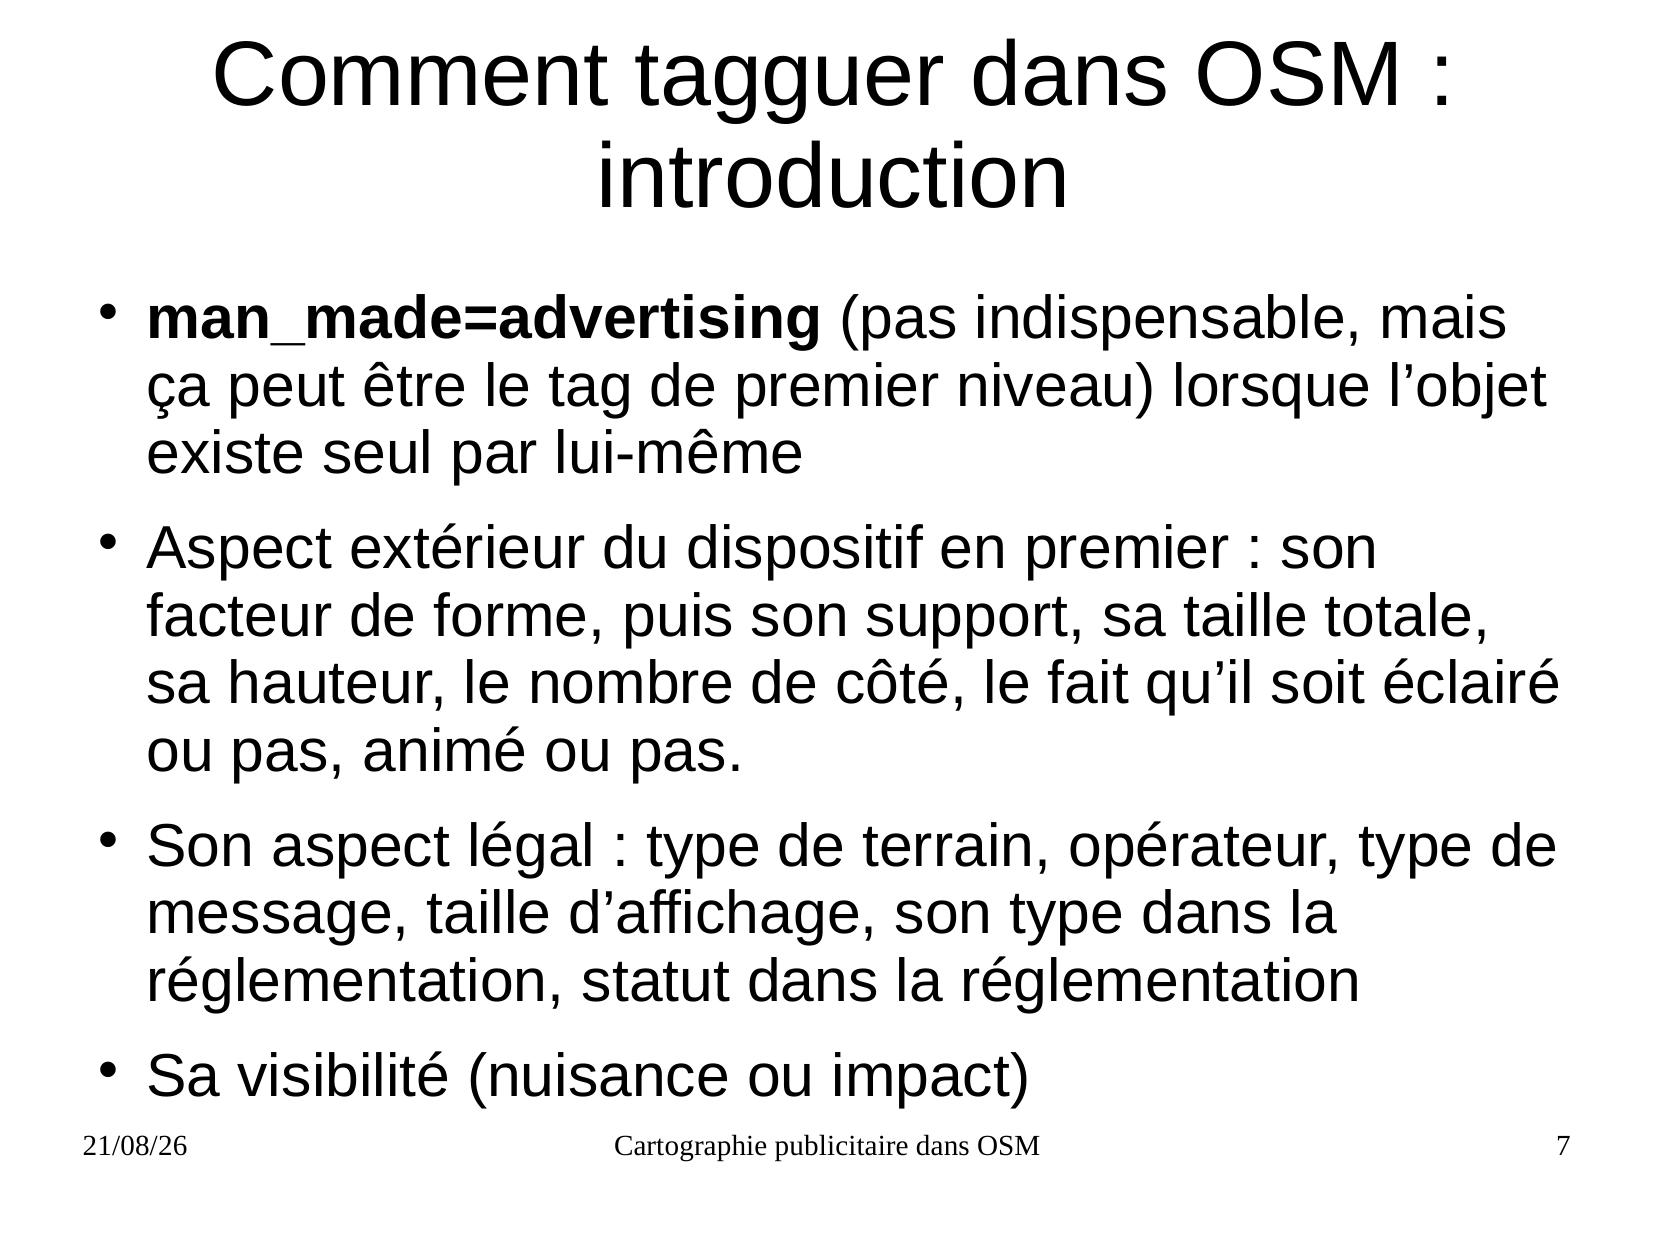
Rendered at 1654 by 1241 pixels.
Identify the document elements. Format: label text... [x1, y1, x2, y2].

list man_made=advertising (pas indispensable, mais ça peut être le tag de premier niveau) lorsque l’objet existe seul par lui-même Aspect extérieur du dispositif en premier : son facteur de forme, puis son support, sa taille totale, sa hauteur, le nombre de côté, le fait qu’il soit éclairé ou pas, animé ou pas. Son aspect légal : type de terrain, opérateur, type de message, taille d’affichage, son type dans la réglementation, statut dans la réglementation Sa visibilité (nuisance ou impact) [82, 179, 1571, 1110]
title Comment tagguer dans OSM : introduction [90, 19, 1579, 225]
